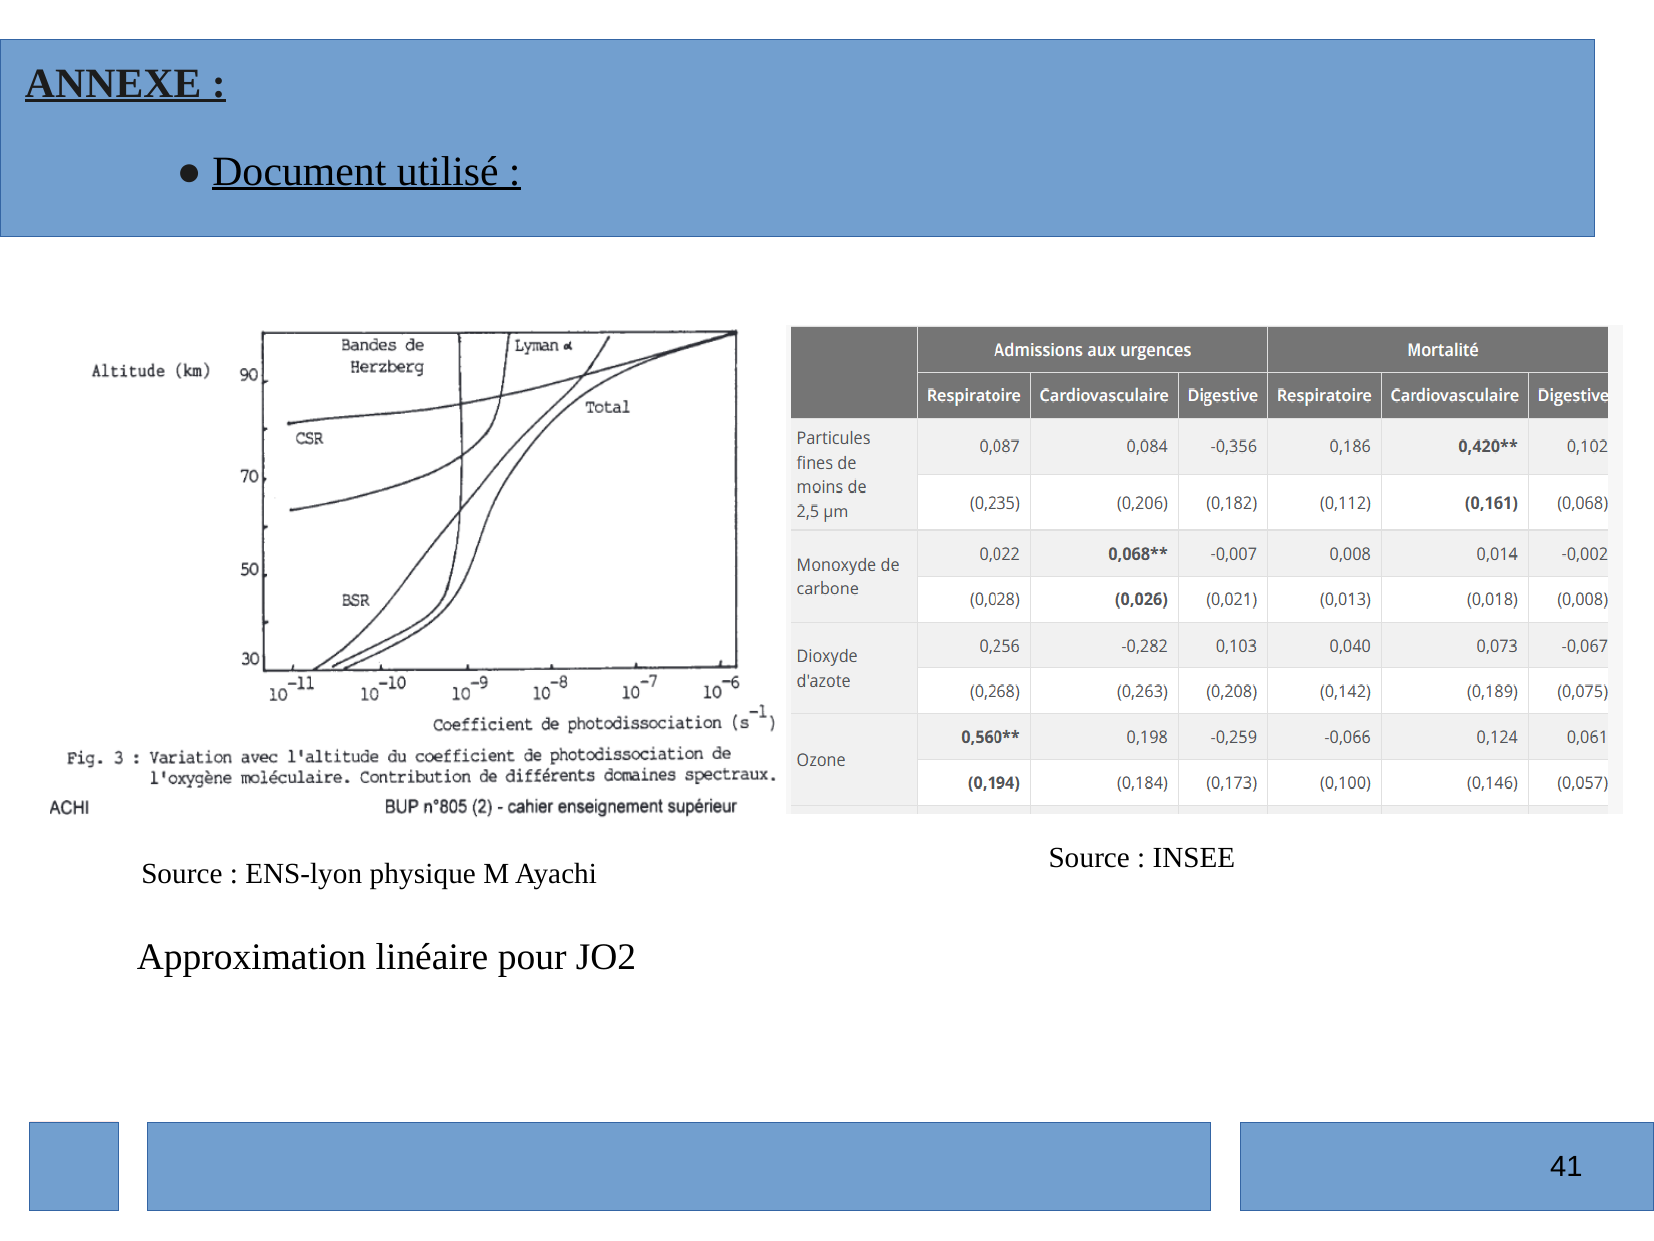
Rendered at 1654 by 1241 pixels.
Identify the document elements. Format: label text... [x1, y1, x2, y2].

text_box Approximation linéaire pour JO2 [122, 928, 749, 1028]
text_box ● Document utilisé : [176, 147, 1566, 283]
text_box 41 [1535, 1142, 1625, 1218]
text_box Source : ENS-lyon physique M Ayachi [126, 855, 692, 906]
text_box Source : INSEE [1033, 833, 1501, 881]
picture [50, 278, 1623, 855]
text_box ANNEXE : [24, 59, 1000, 153]
